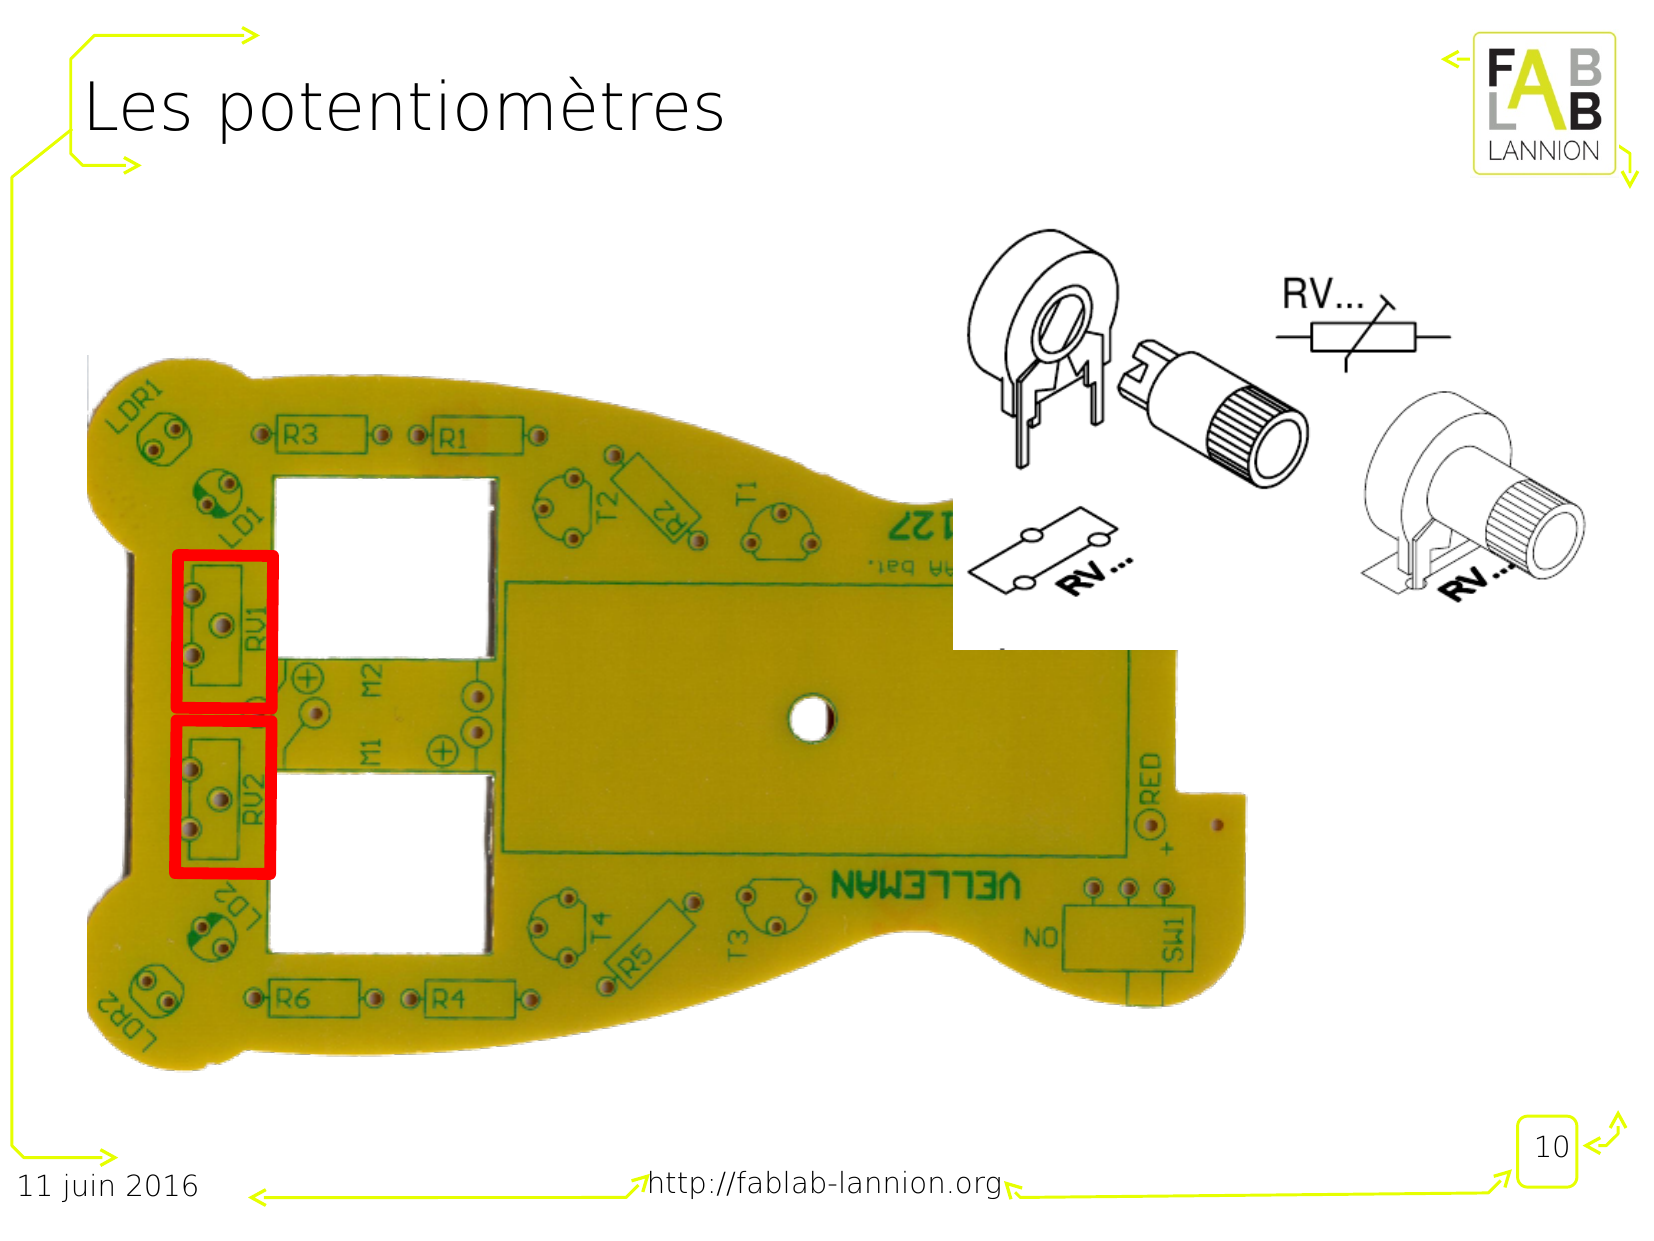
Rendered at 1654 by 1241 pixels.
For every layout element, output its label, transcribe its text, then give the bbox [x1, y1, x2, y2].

picture [1470, 29, 1619, 178]
picture [87, 212, 1599, 1075]
title Les potentiomètres [82, 49, 1441, 166]
